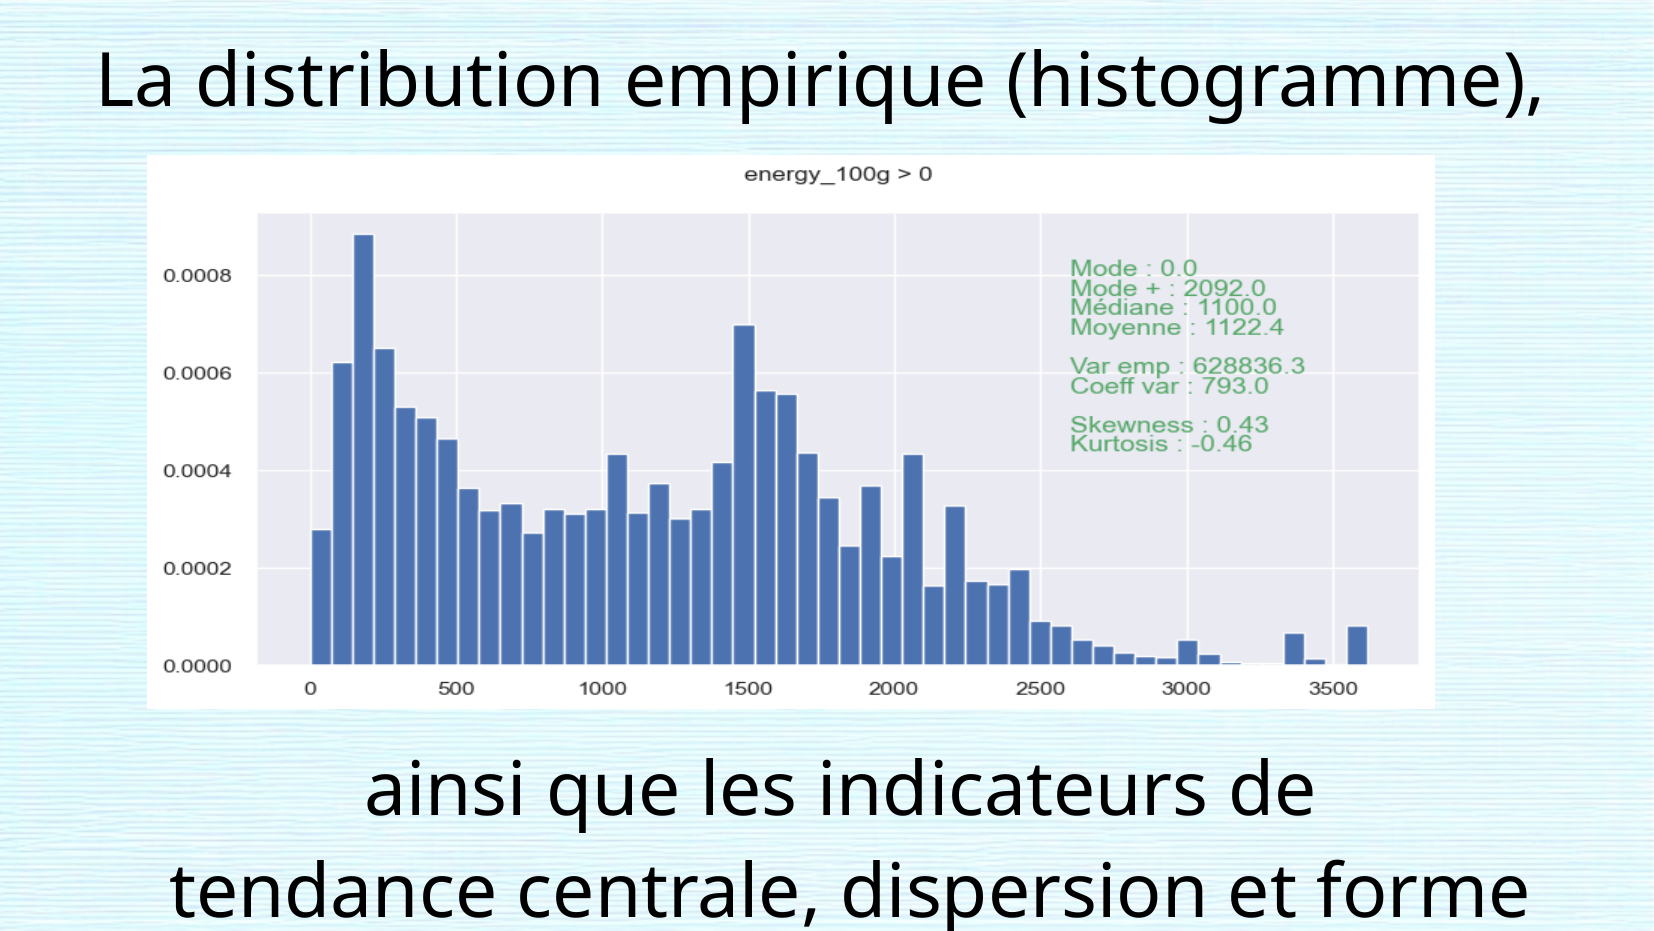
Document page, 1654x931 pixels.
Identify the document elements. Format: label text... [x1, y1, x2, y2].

title La distribution empirique (histogramme), [76, 0, 1565, 156]
picture [147, 155, 1435, 709]
title ainsi que les indicateurs de tendance centrale, dispersion et forme [106, 760, 1595, 916]
